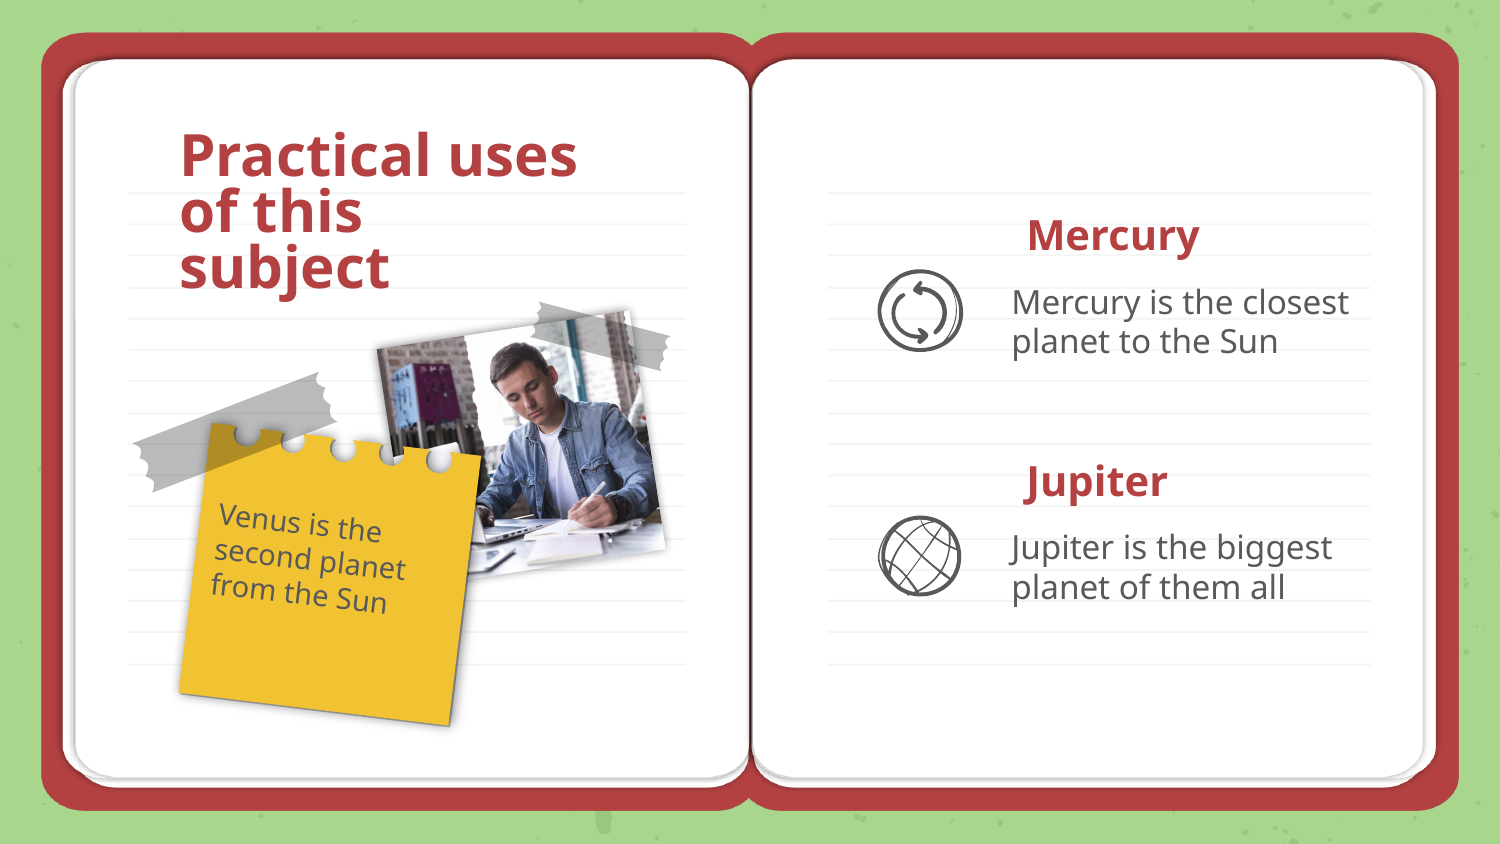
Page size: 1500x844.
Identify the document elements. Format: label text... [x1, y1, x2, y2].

title Jupiter [1011, 439, 1363, 511]
picture [41, 32, 1459, 811]
subtitle Jupiter is the biggest planet of them all [1011, 511, 1363, 663]
subtitle Mercury is the closest planet to the Sun [1011, 265, 1363, 417]
title Mercury [1011, 194, 1363, 265]
text_box [132, 371, 484, 728]
text_box [529, 301, 671, 372]
title Practical uses of this subject [164, 116, 602, 308]
text_box [877, 269, 964, 353]
text_box [877, 515, 962, 597]
list Venus is the second planet from the Sun [201, 480, 457, 692]
